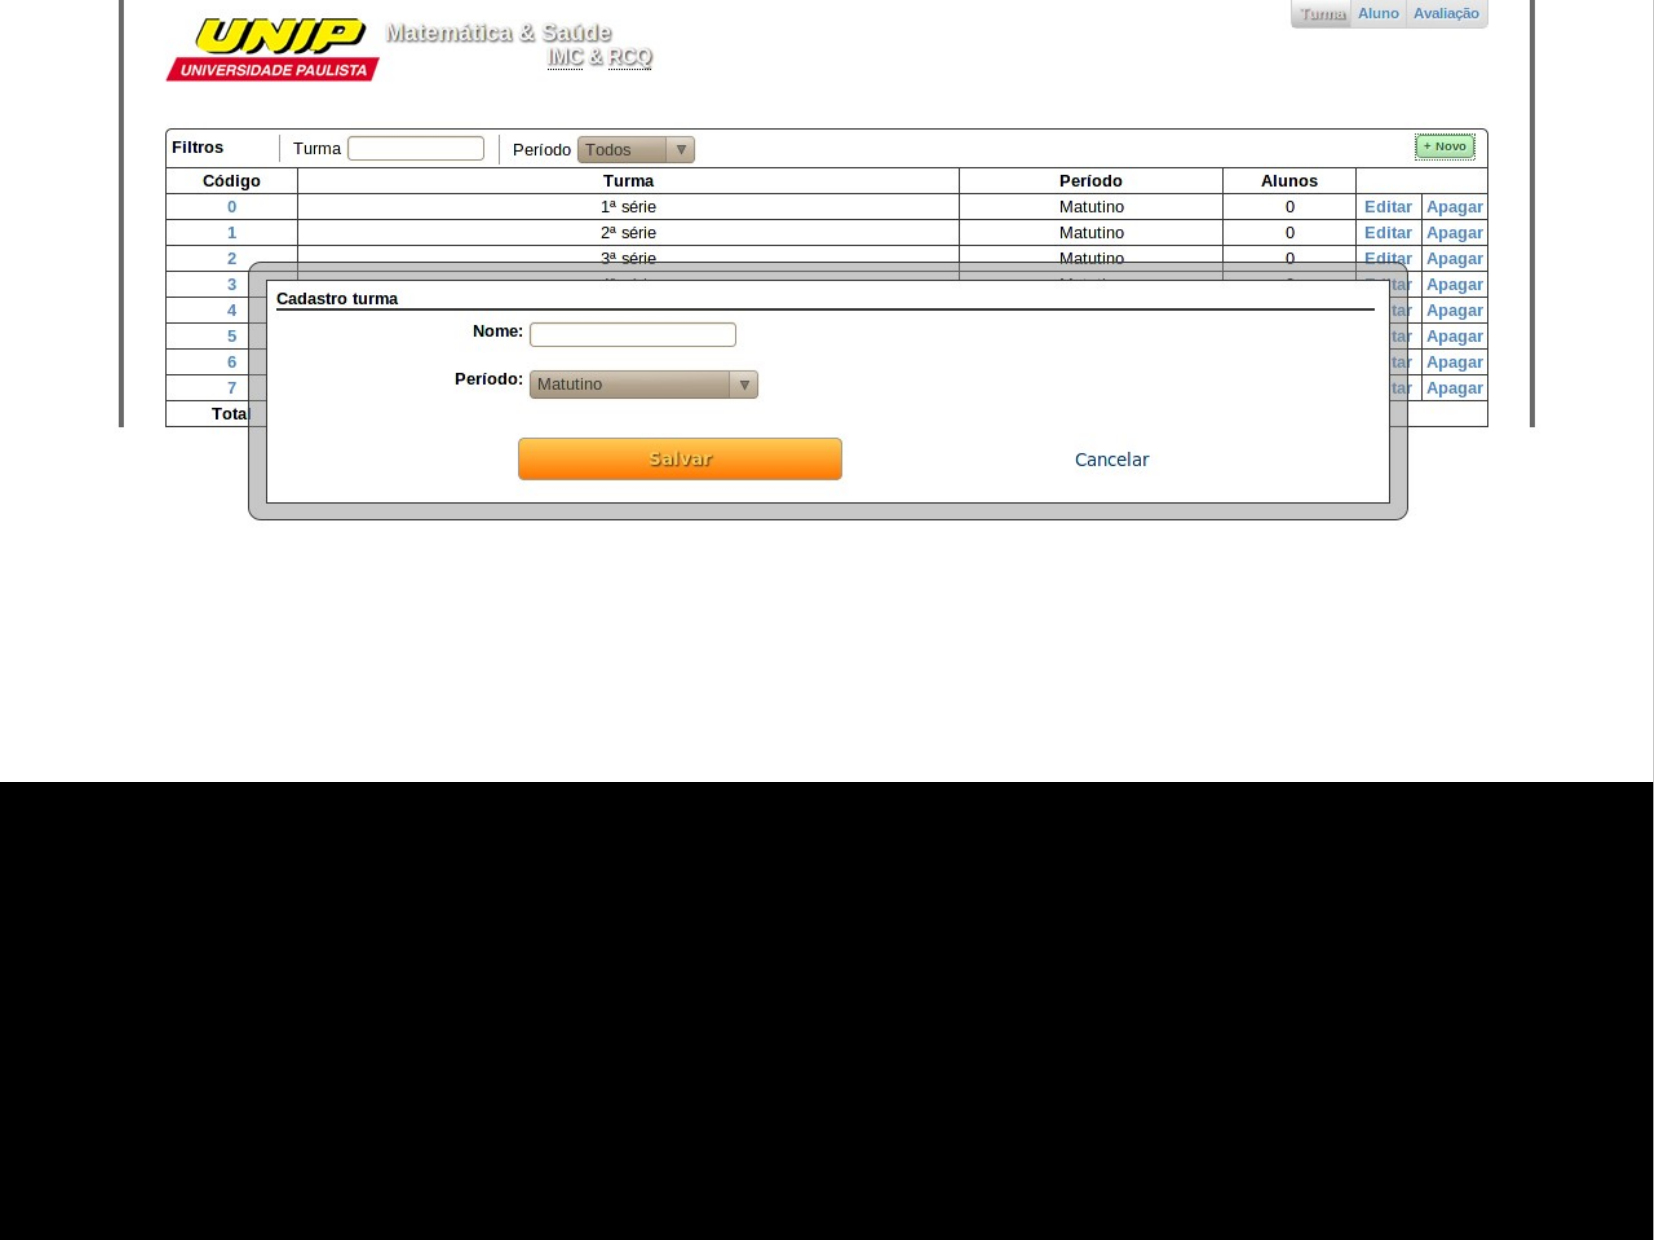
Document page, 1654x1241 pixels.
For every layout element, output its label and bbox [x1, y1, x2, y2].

picture [0, 0, 1654, 782]
